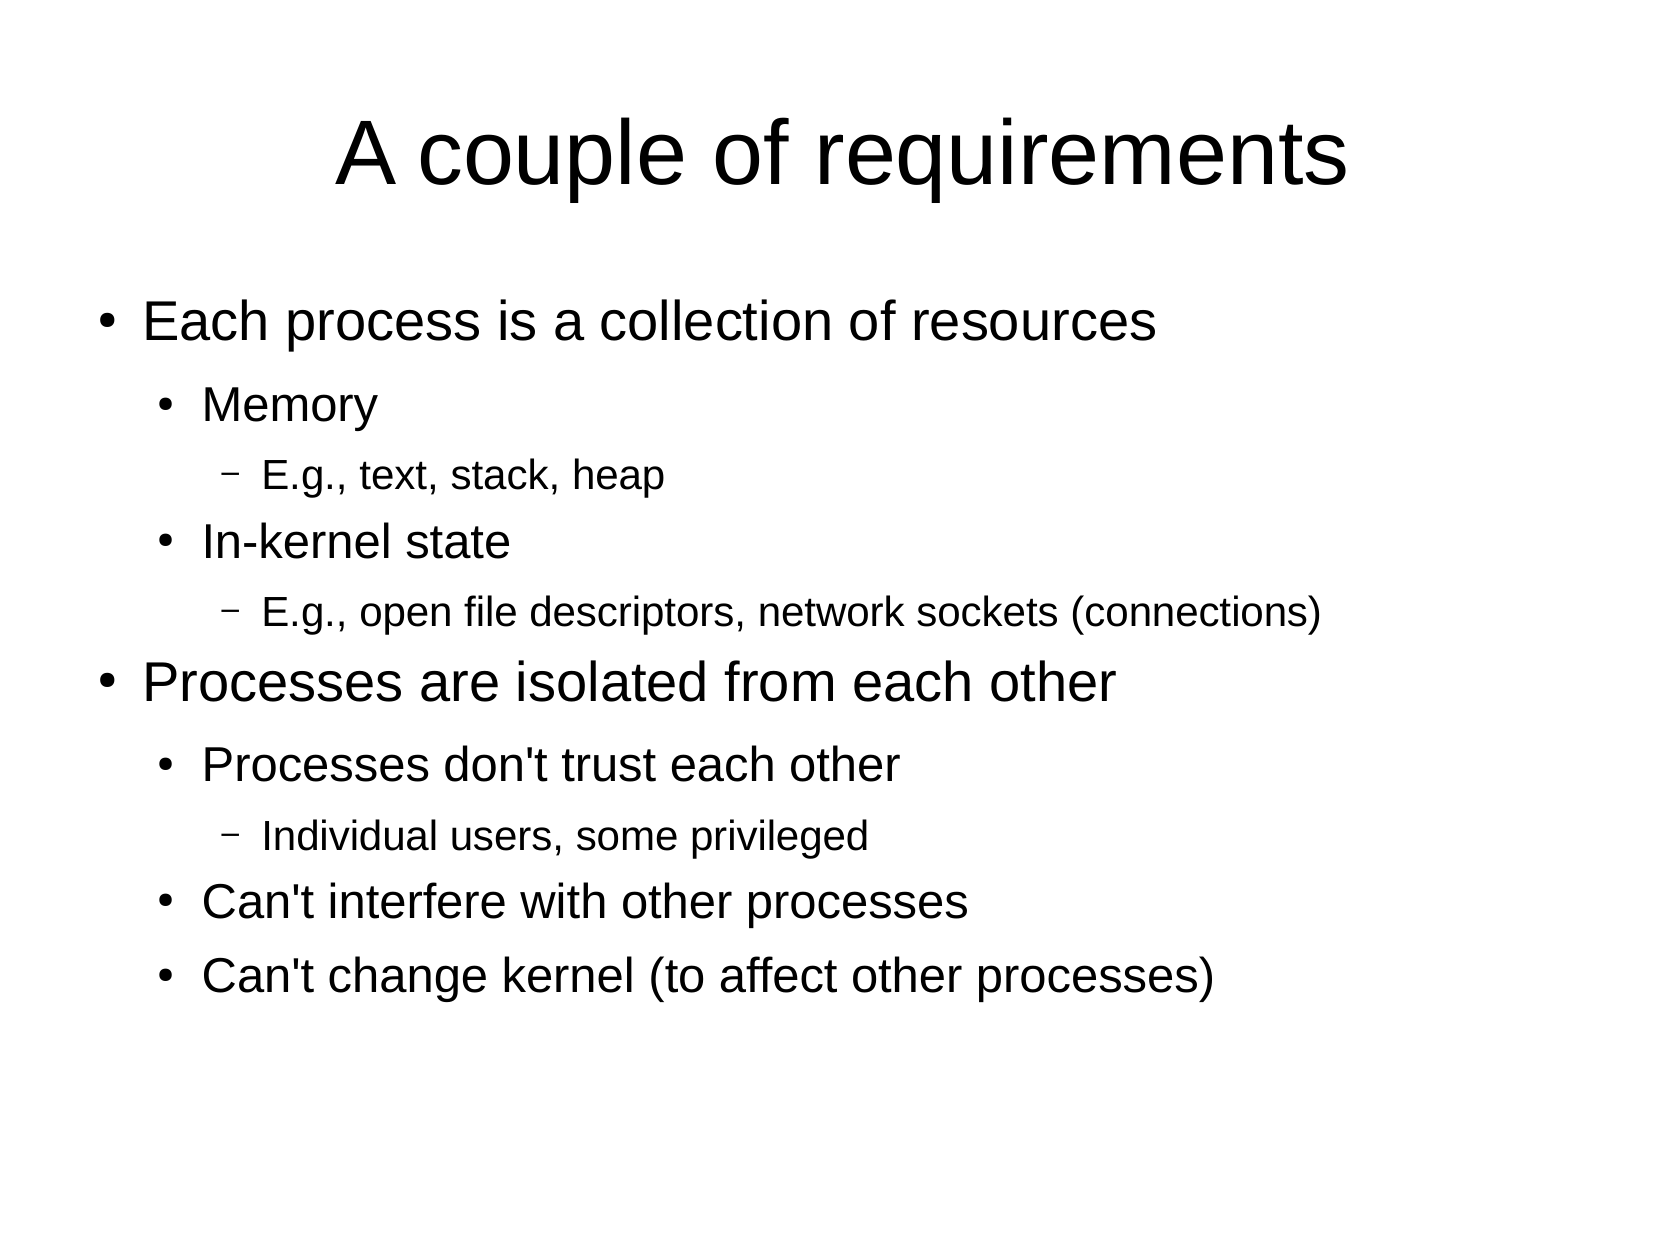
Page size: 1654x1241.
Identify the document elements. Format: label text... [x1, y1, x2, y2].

title A couple of requirements [82, 49, 1571, 257]
list Each process is a collection of resources Memory E.g., text, stack, heap In-kernel state E.g., open file descriptors, network sockets (connections) Processes are isolated from each other Processes don't trust each other Individual users, some privileged Can't interfere with other processes Can't change kernel (to affect other processes) [82, 290, 1571, 1010]
